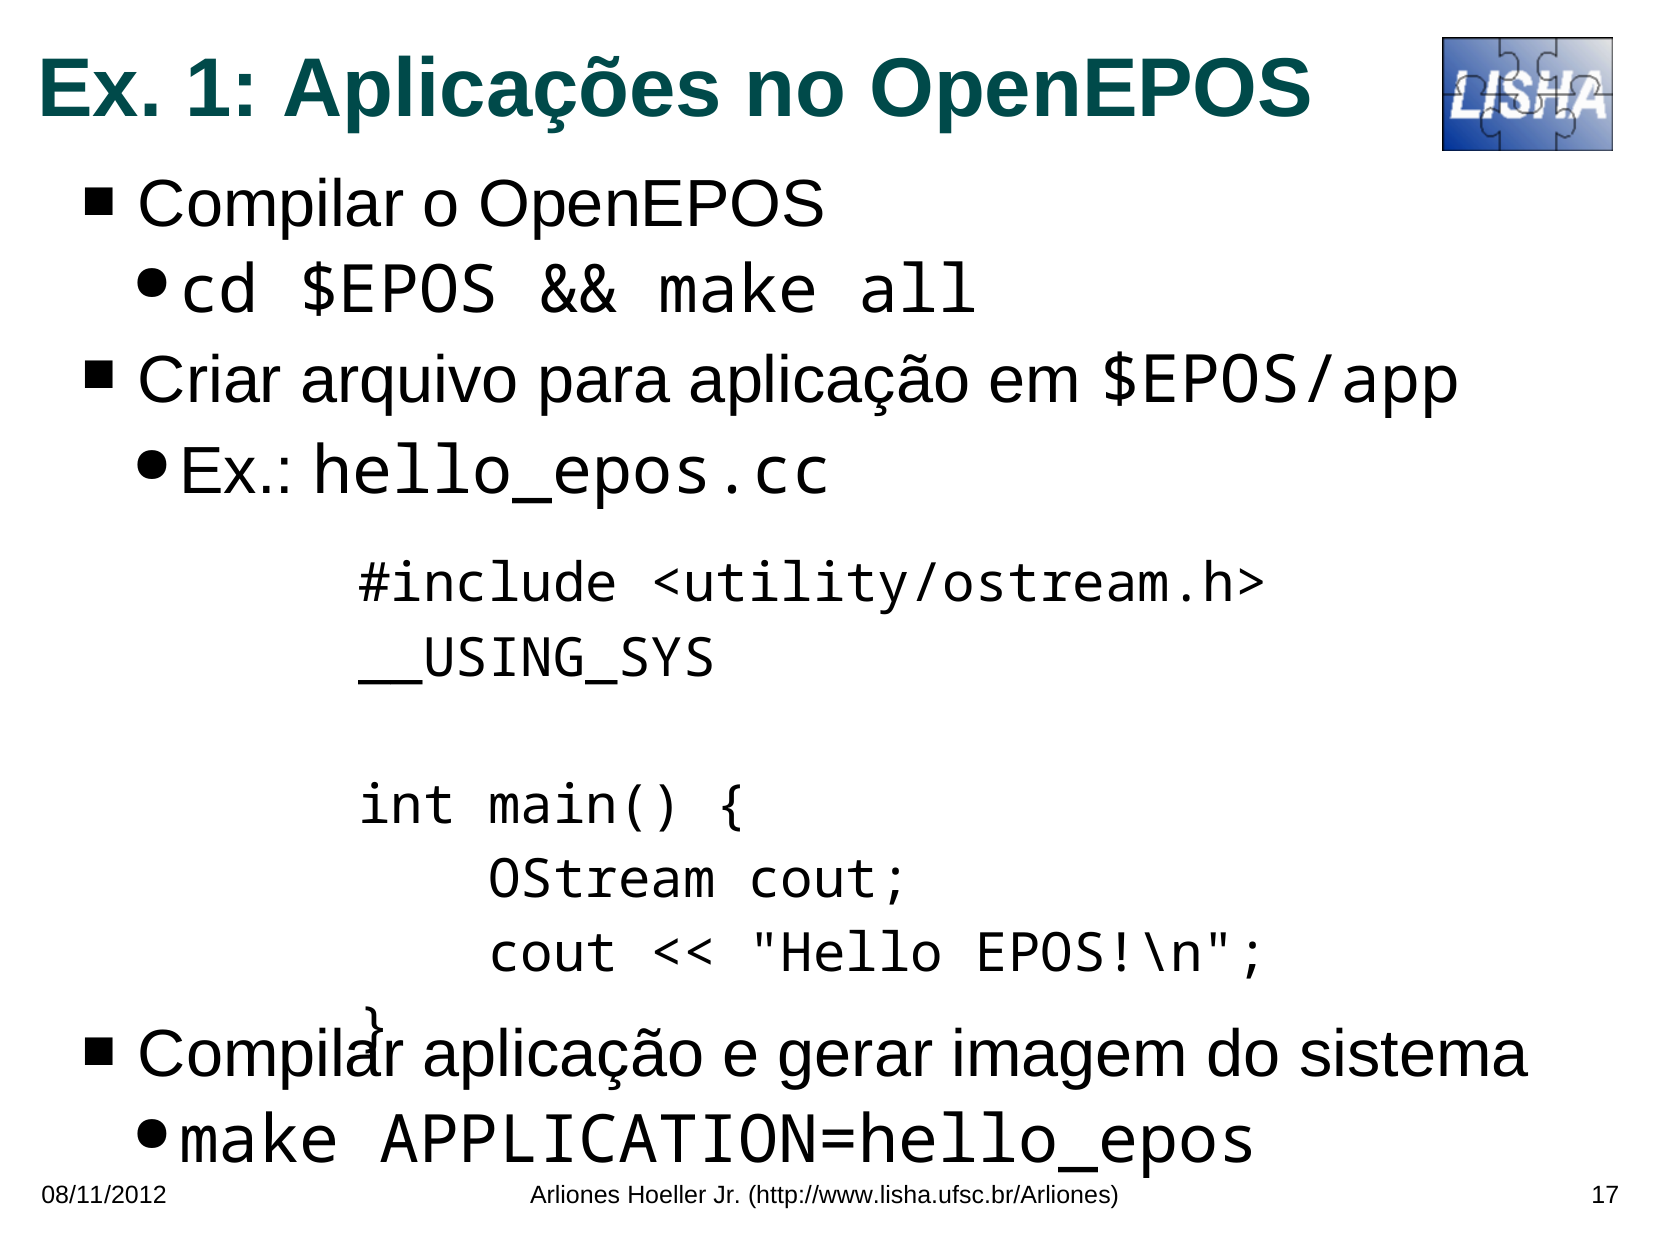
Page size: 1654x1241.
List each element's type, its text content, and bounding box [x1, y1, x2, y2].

picture [1442, 37, 1613, 151]
list Compilar o OpenEPOS cd $EPOS && make all Criar arquivo para aplicação em $EPOS/app Ex.: hello_epos.cc [37, 165, 1613, 509]
list Compilar aplicação e gerar imagem do sistema make APPLICATION=hello_epos [37, 1016, 1613, 1241]
list #include <utility/ostream.h> __USING_SYS int main() { OStream cout; cout << "Hello EPOS!\n"; } [358, 543, 1296, 986]
title Ex. 1: Aplicações no OpenEPOS [37, 6, 1426, 165]
